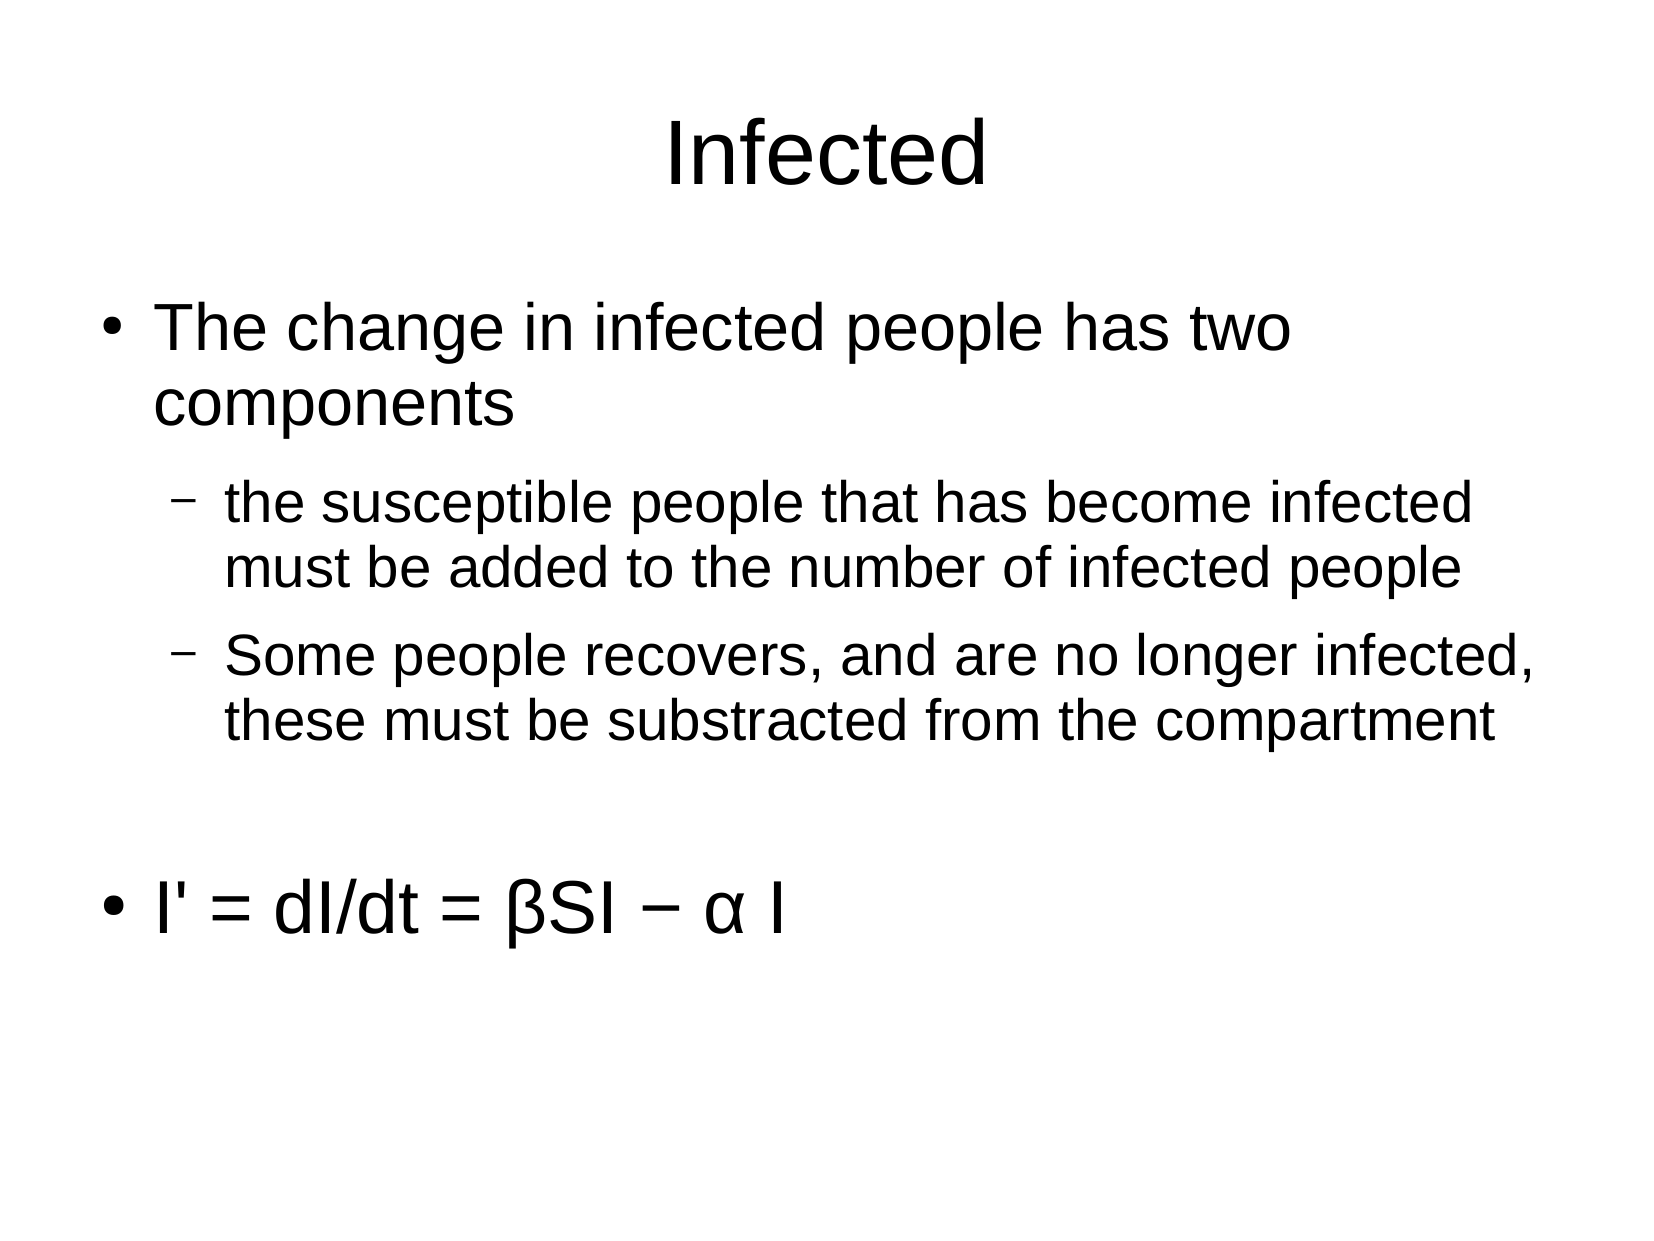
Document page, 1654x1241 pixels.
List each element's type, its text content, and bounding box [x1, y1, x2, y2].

title Infected [82, 49, 1571, 257]
list The change in infected people has two components the susceptible people that has become infected must be added to the number of infected people Some people recovers, and are no longer infected, these must be substracted from the compartment I' = dI/dt = βSI − α I [82, 290, 1571, 1010]
